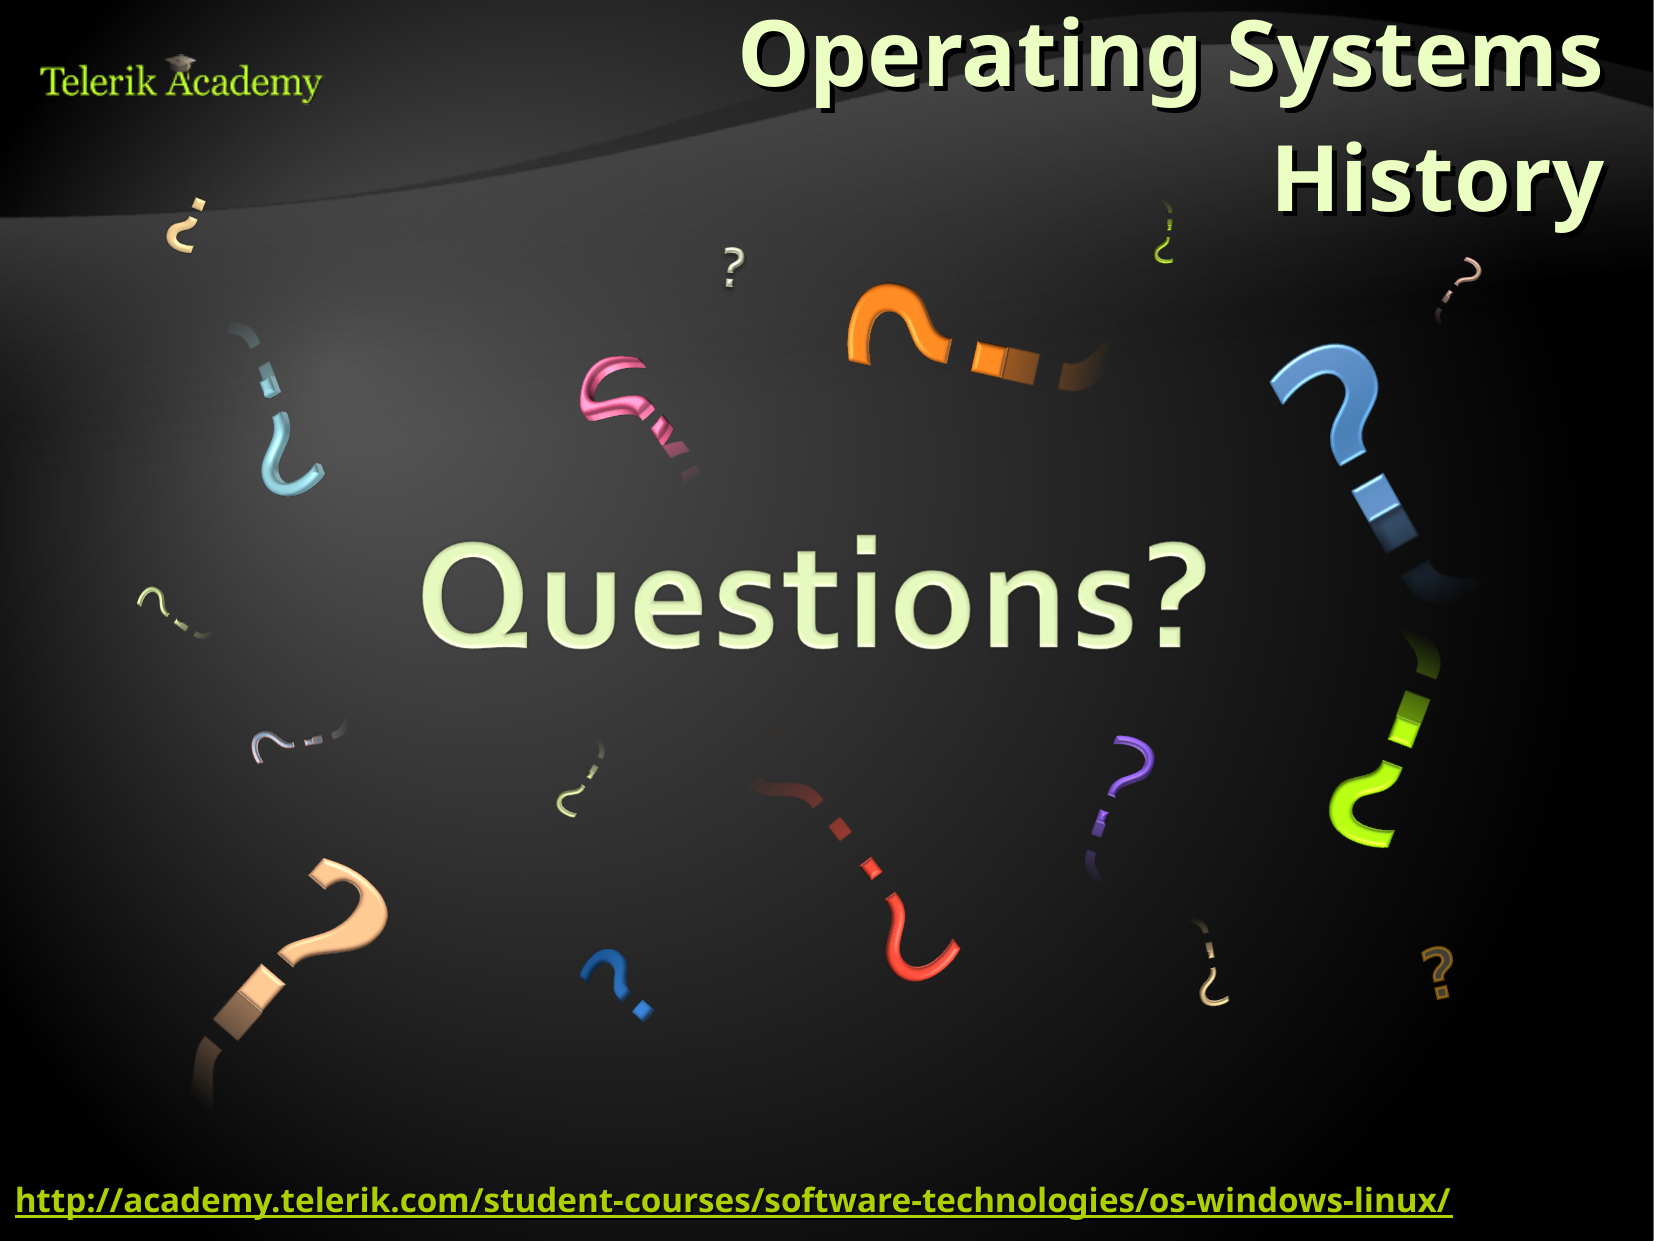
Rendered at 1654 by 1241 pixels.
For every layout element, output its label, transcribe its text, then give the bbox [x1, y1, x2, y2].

title Operating Systems History [360, 6, 1606, 221]
text_box http://academy.telerik.com/student-courses/software-technologies/os-windows-linux/ [0, 1170, 1636, 1226]
picture [0, 0, 1654, 1241]
